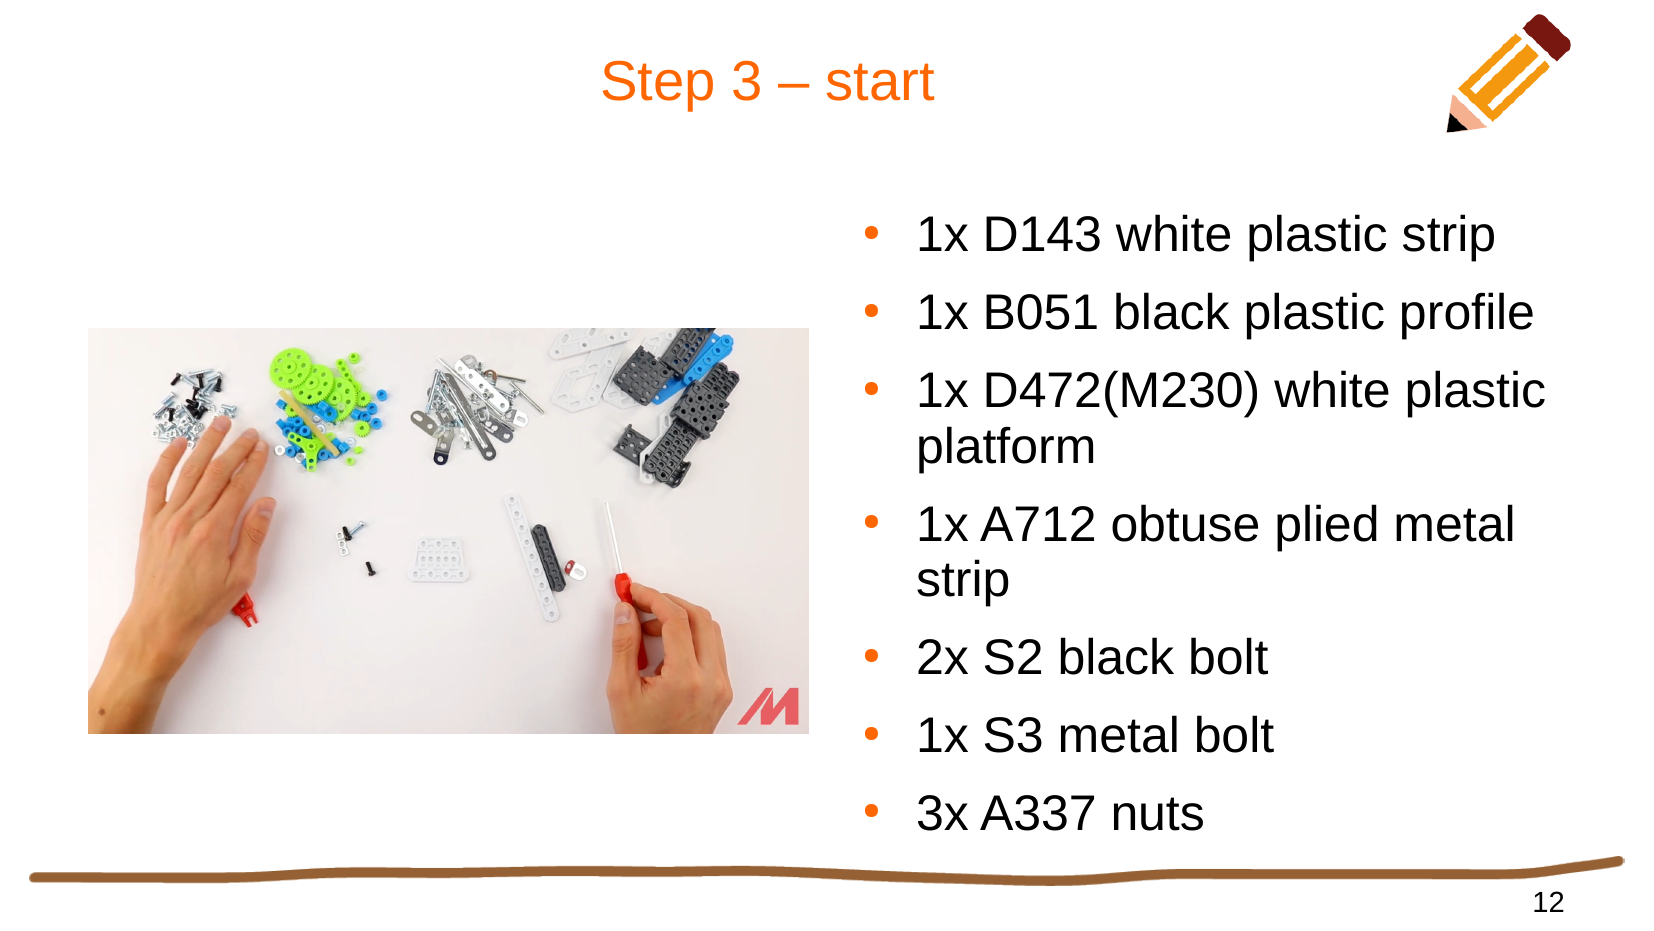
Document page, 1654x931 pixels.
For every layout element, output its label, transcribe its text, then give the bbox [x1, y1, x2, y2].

list 1x D143 white plastic strip 1x B051 black plastic profile 1x D472(M230) white plastic platform 1x A712 obtuse plied metal strip 2x S2 black bolt 1x S3 metal bolt 3x A337 nuts [845, 206, 1566, 857]
title Step 3 – start [88, 29, 1447, 133]
picture [88, 328, 809, 735]
picture [29, 856, 1625, 886]
picture [1446, 14, 1571, 133]
